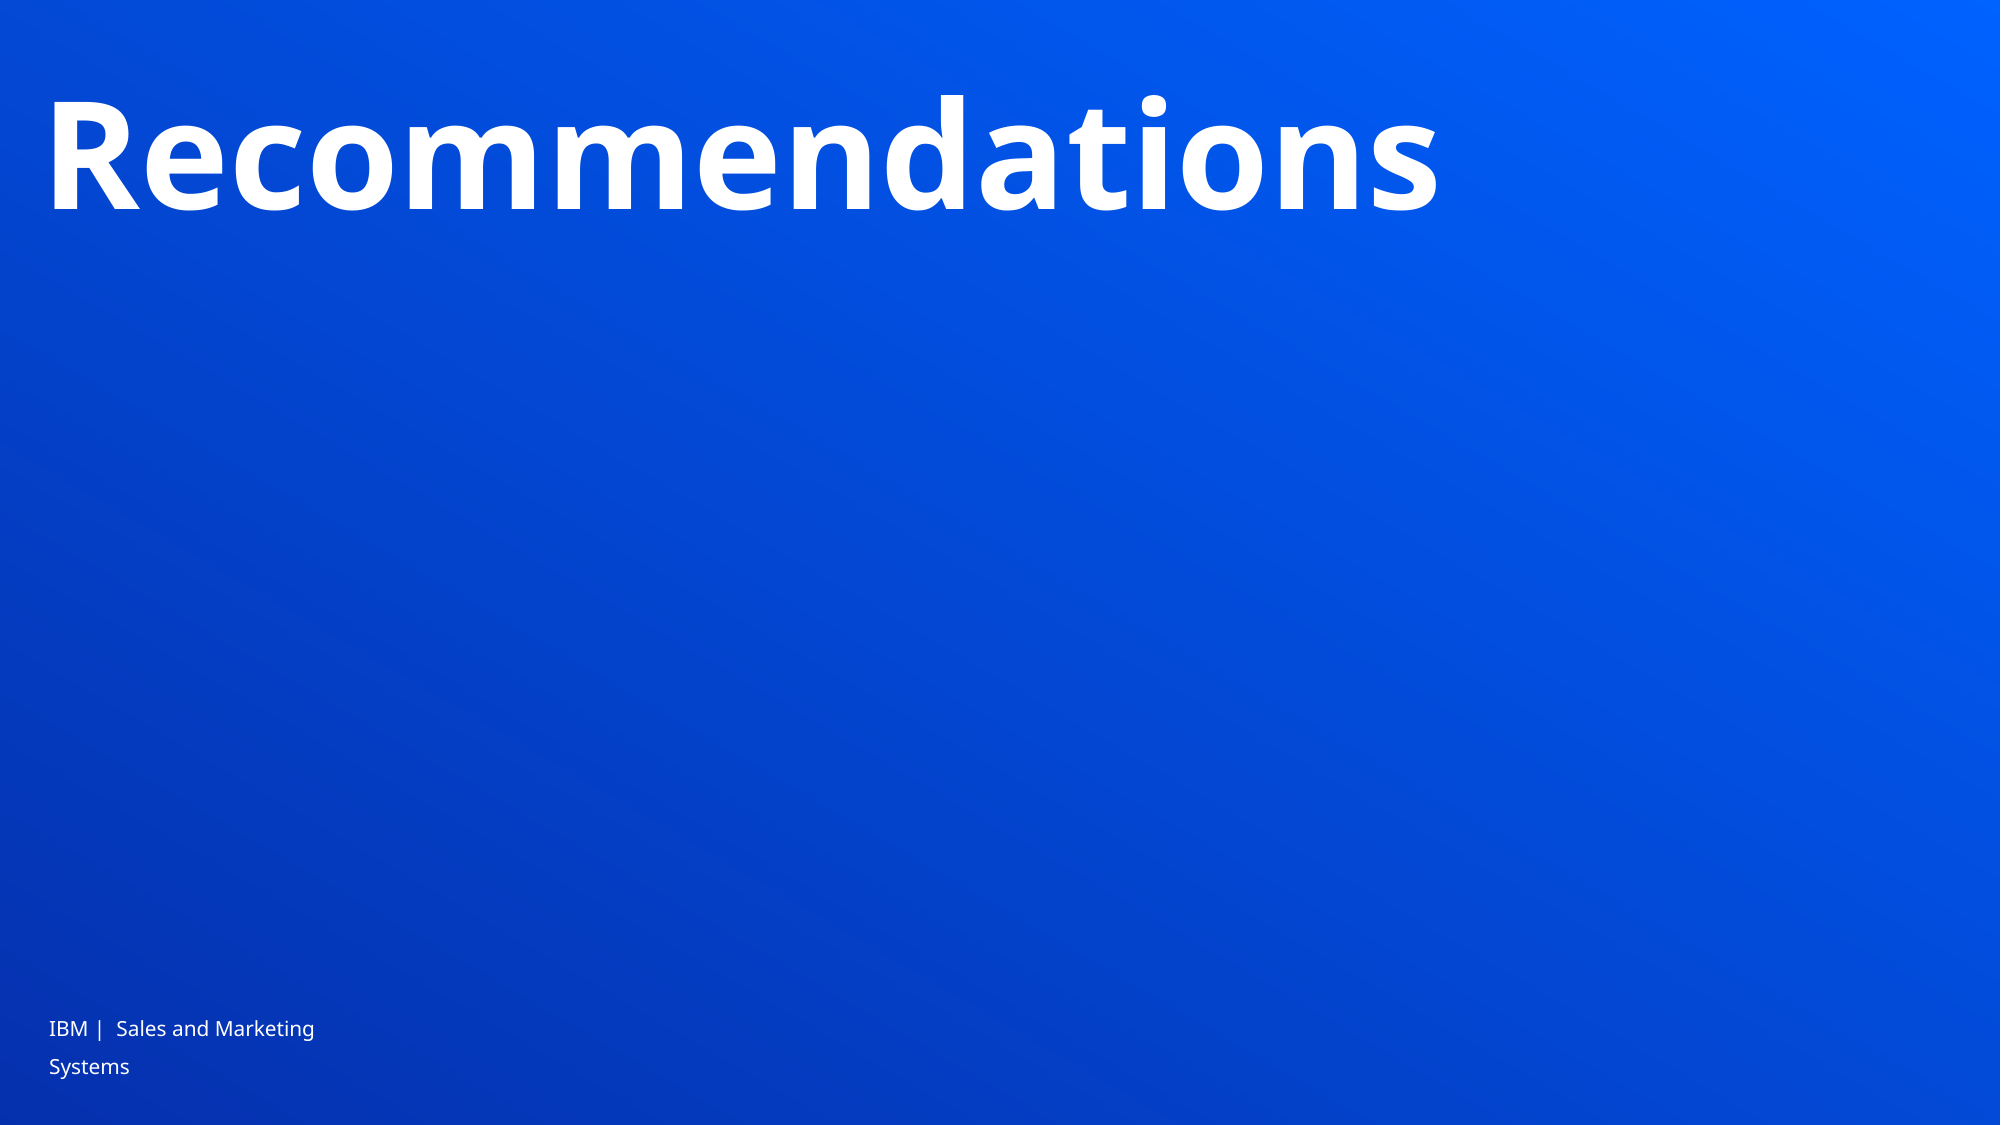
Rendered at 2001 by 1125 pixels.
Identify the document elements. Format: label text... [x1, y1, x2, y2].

title Recommendations [26, 52, 1500, 984]
footer IBM | Sales and Marketing Systems [34, 1050, 406, 1086]
